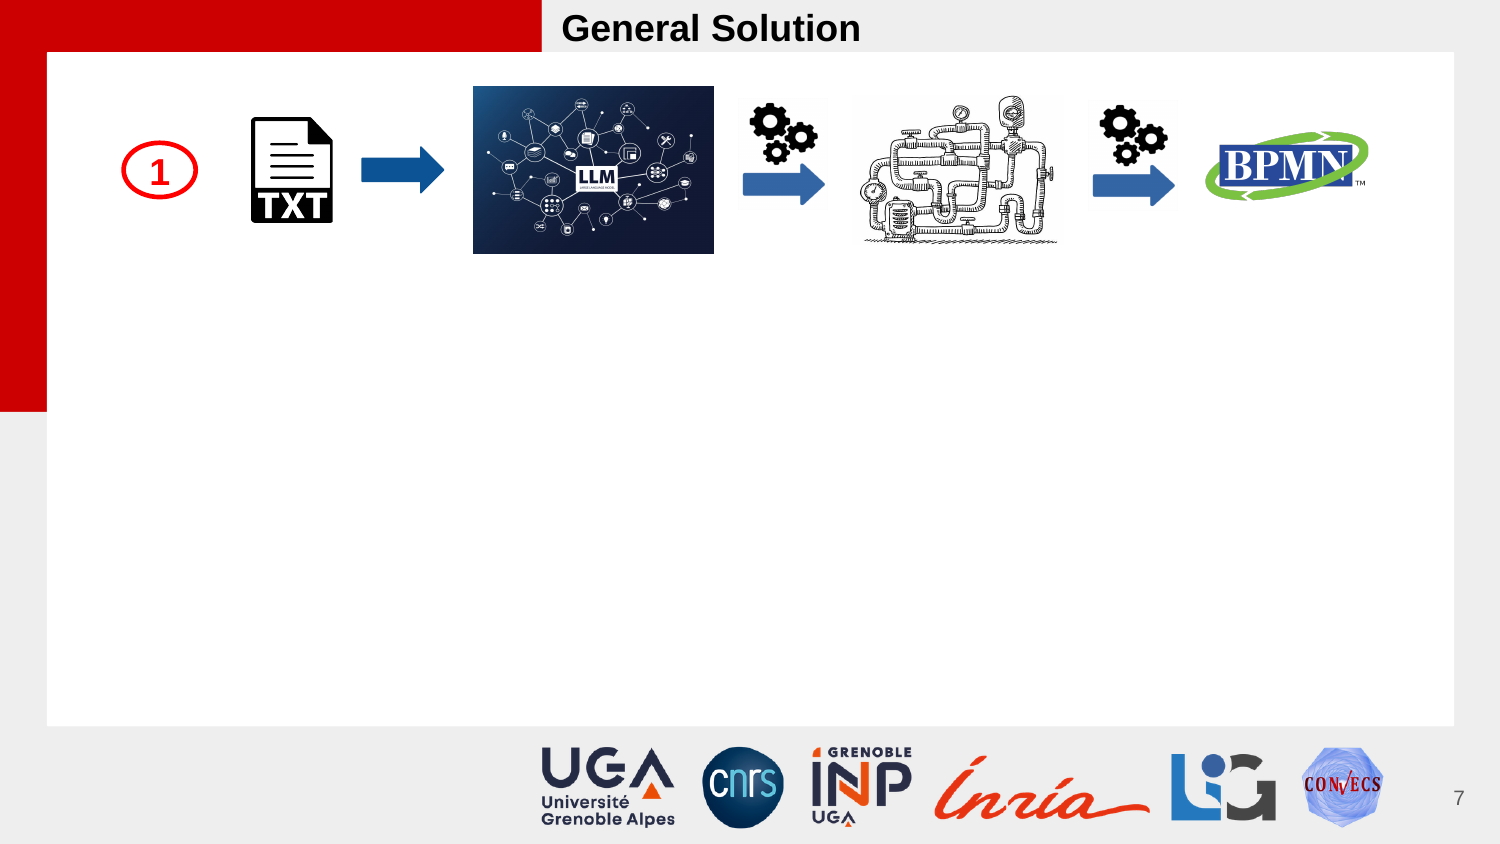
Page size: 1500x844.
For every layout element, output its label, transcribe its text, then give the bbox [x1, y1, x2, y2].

text_box General Solution [546, 0, 1441, 55]
text_box 1 [123, 142, 196, 198]
slide_number <numéro> [1389, 764, 1480, 830]
picture [0, 0, 1500, 844]
text_box [362, 147, 444, 193]
